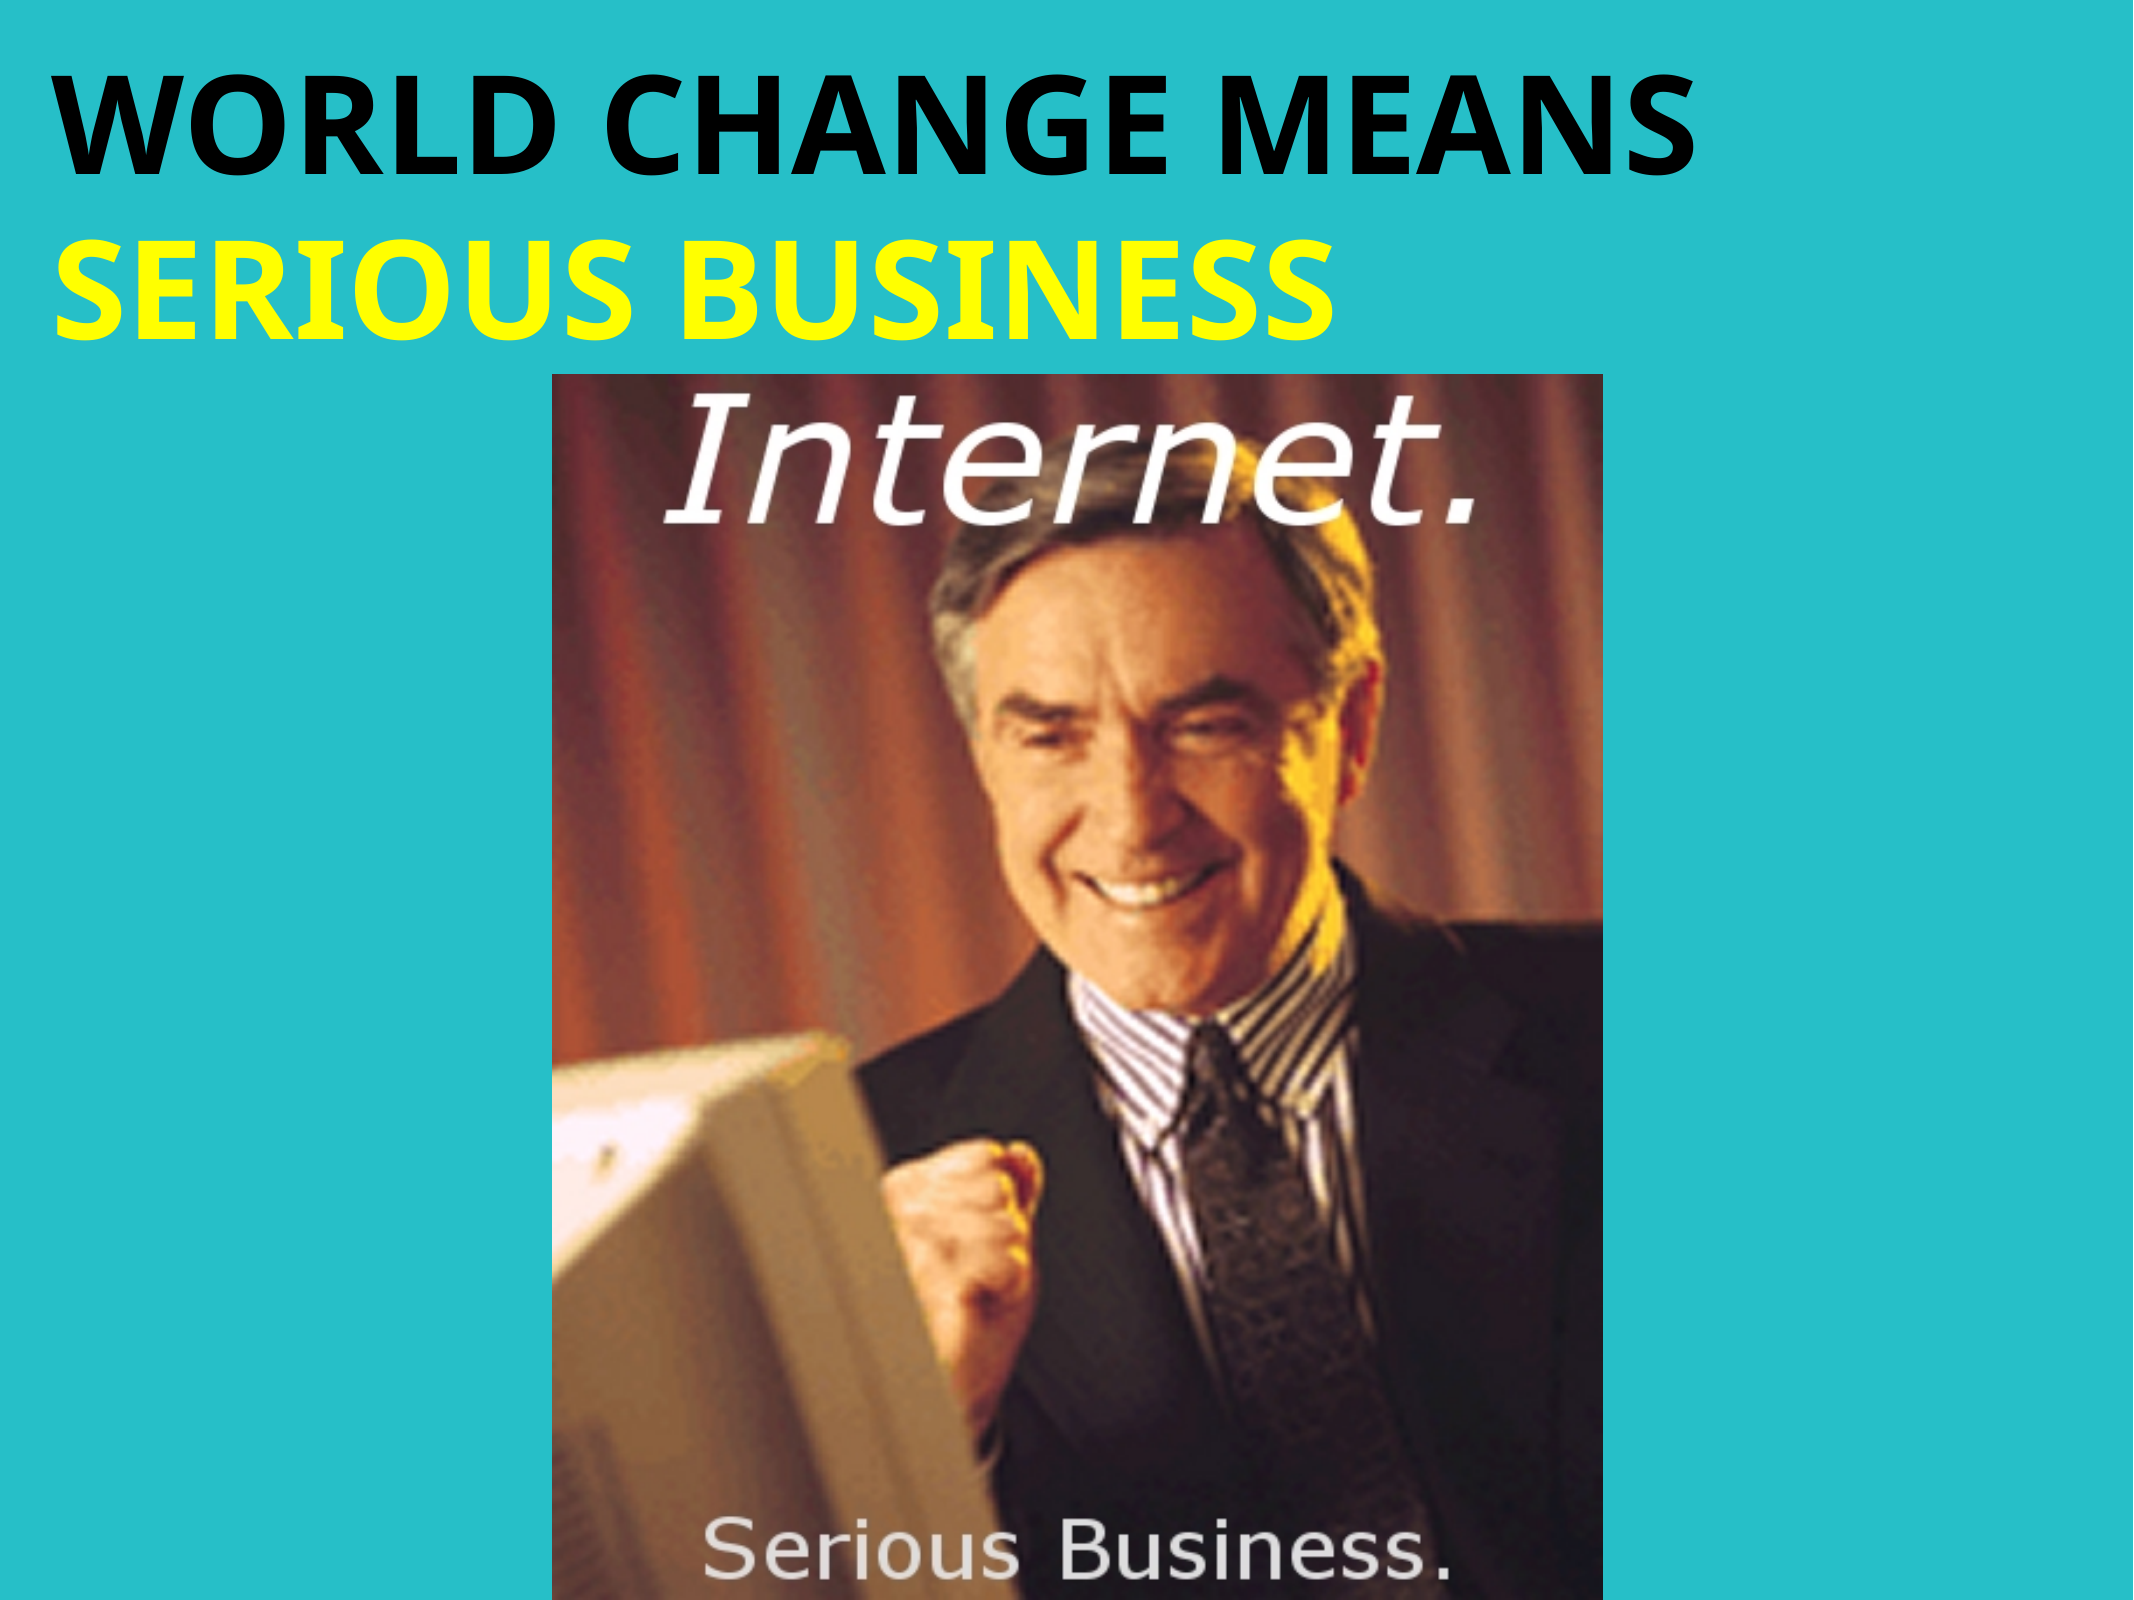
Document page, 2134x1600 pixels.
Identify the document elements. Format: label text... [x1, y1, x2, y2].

picture [552, 374, 1603, 1600]
text_box WORLD CHANGE MEANS SERIOUS BUSINESS [41, 37, 2134, 483]
